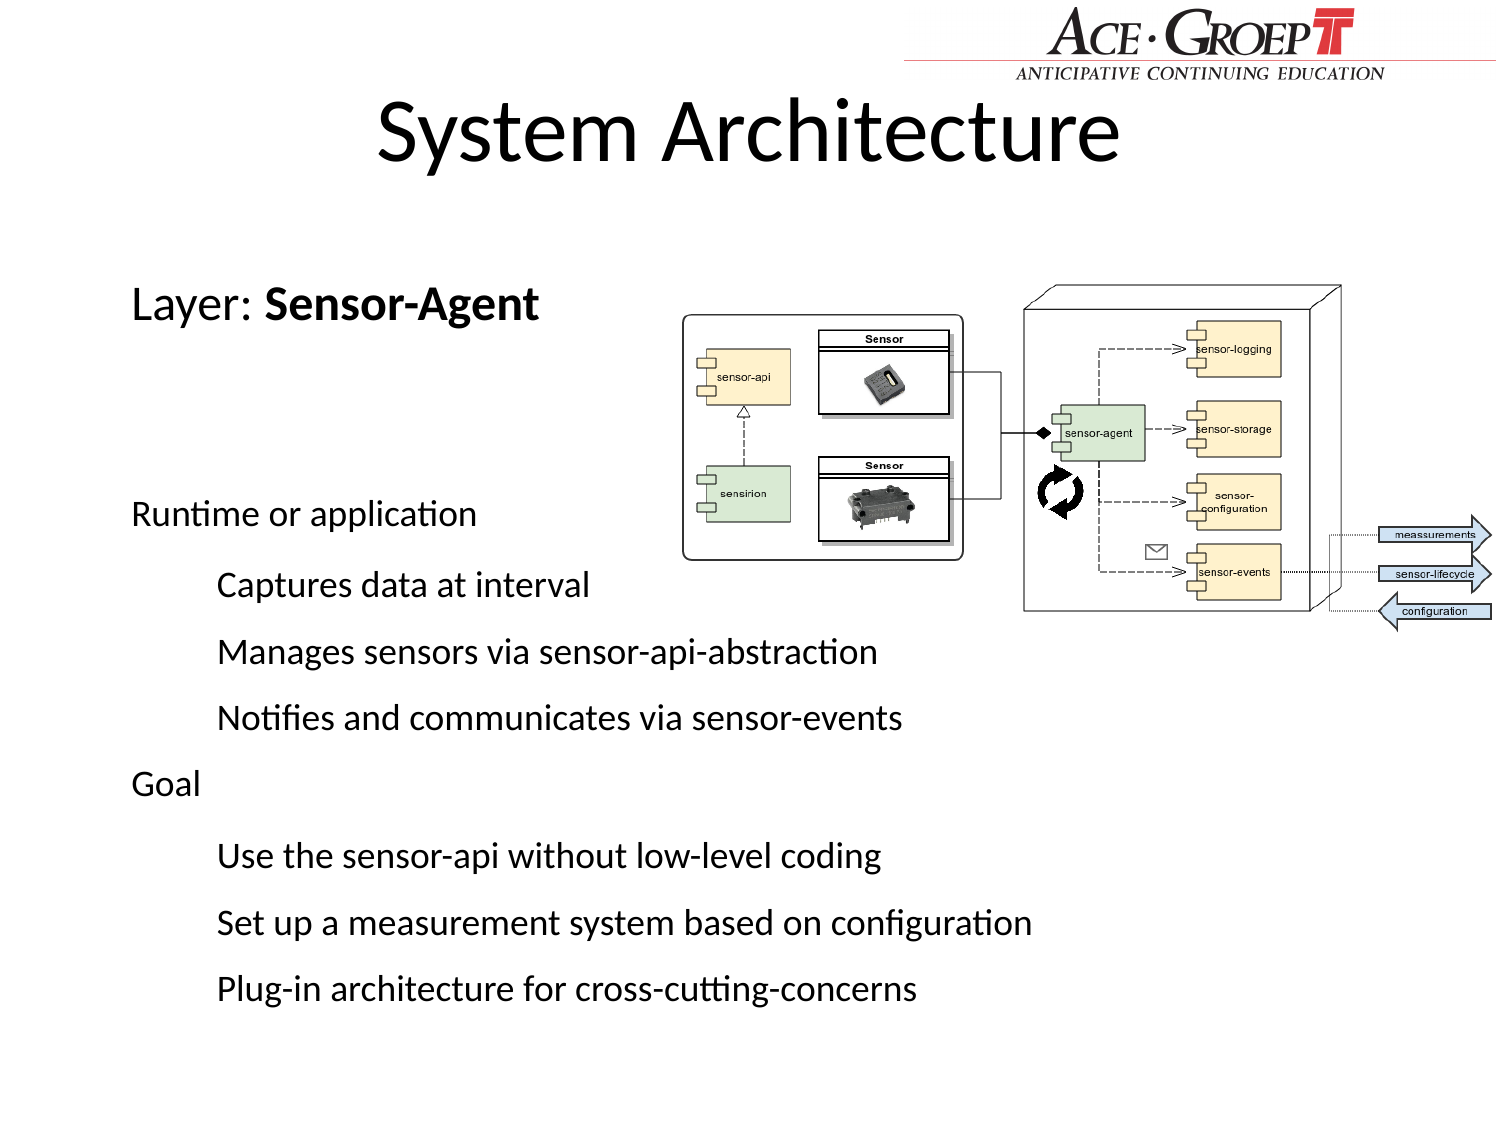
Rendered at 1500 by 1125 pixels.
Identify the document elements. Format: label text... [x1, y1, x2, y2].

picture [1411, 274, 1500, 648]
list Layer: Sensor-Agent Runtime or application Captures data at interval Manages sensors via sensor-api-abstraction Notifies and communicates via sensor-events Goal Use the sensor-api without low-level coding Set up a measurement system based on configuration Plug-in architecture for cross-cutting-concerns [60, 262, 1411, 1006]
title System Architecture [75, 45, 1425, 233]
picture [904, 7, 1496, 80]
